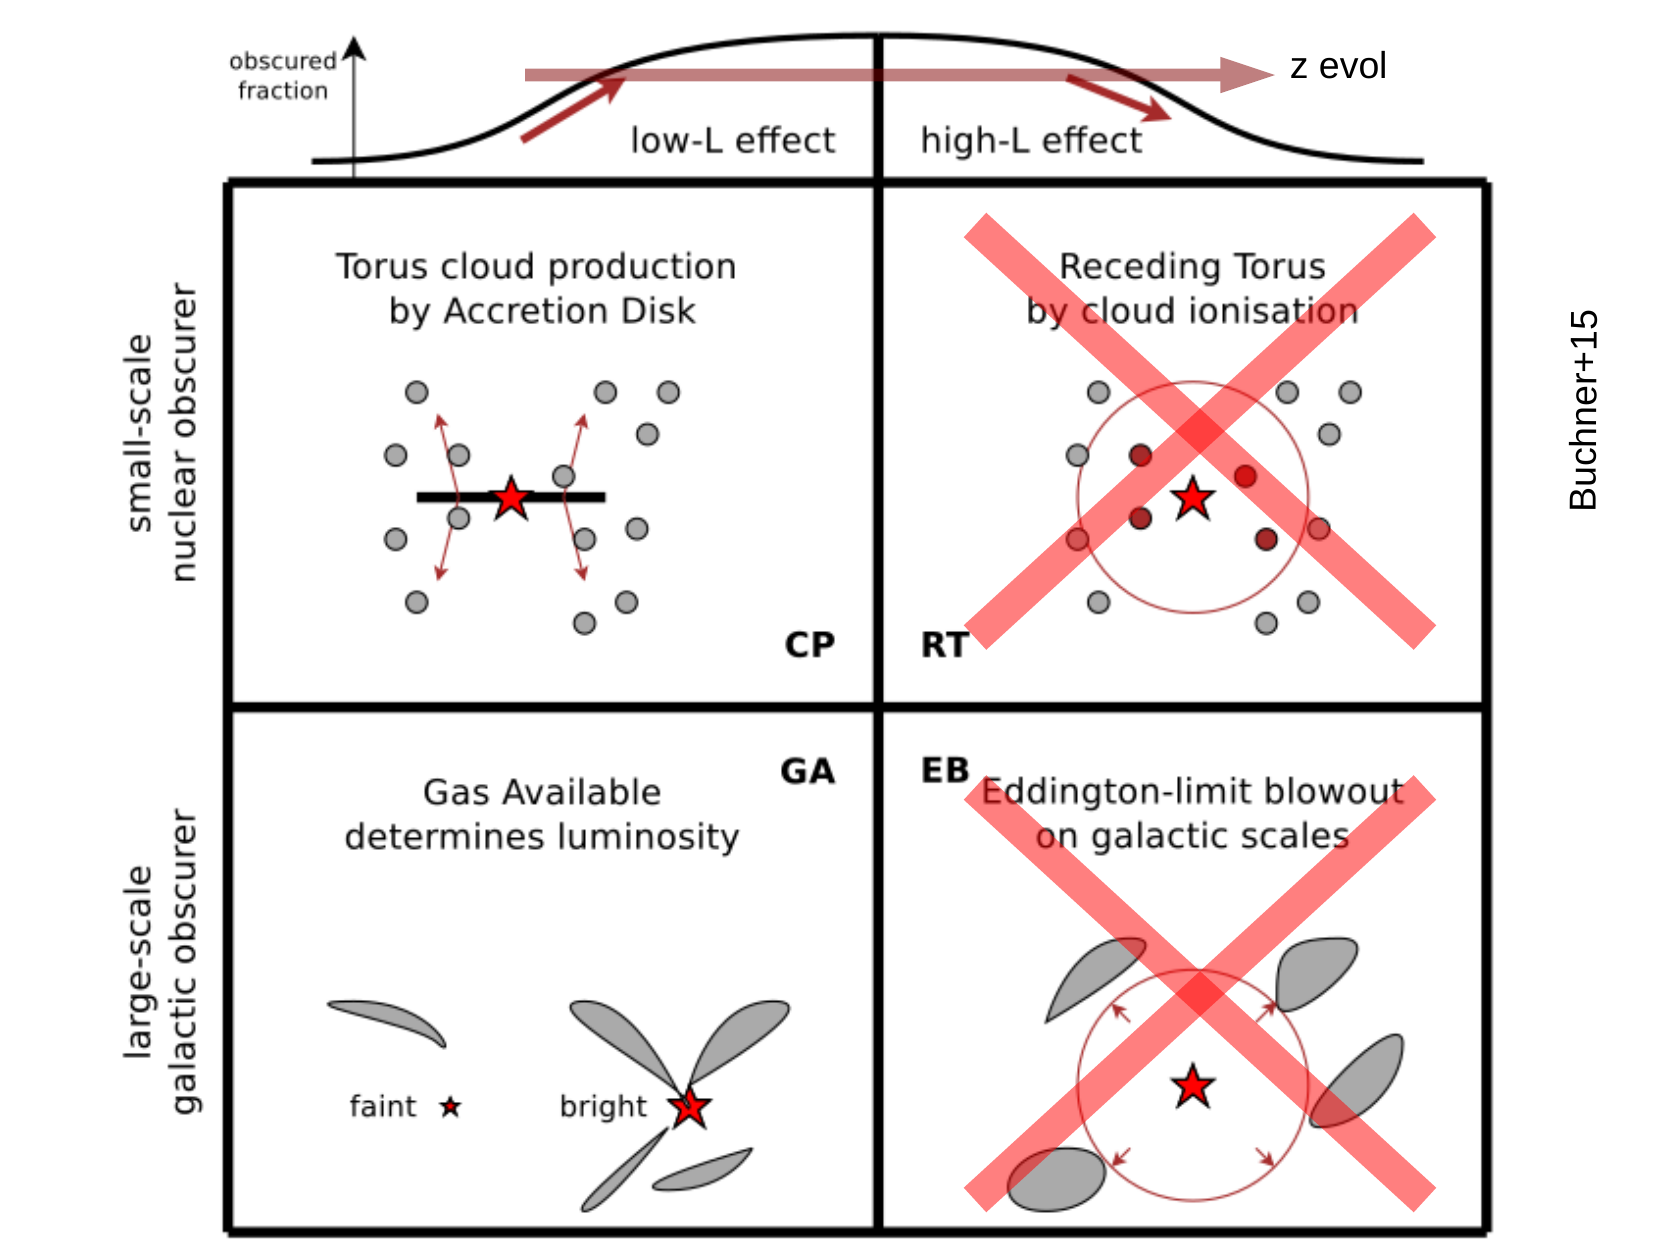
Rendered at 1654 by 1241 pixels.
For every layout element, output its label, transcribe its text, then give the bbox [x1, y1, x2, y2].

text_box Buchner+15 [1554, 224, 1613, 563]
text_box z evol [1275, 37, 1463, 95]
picture [90, 14, 1521, 1241]
